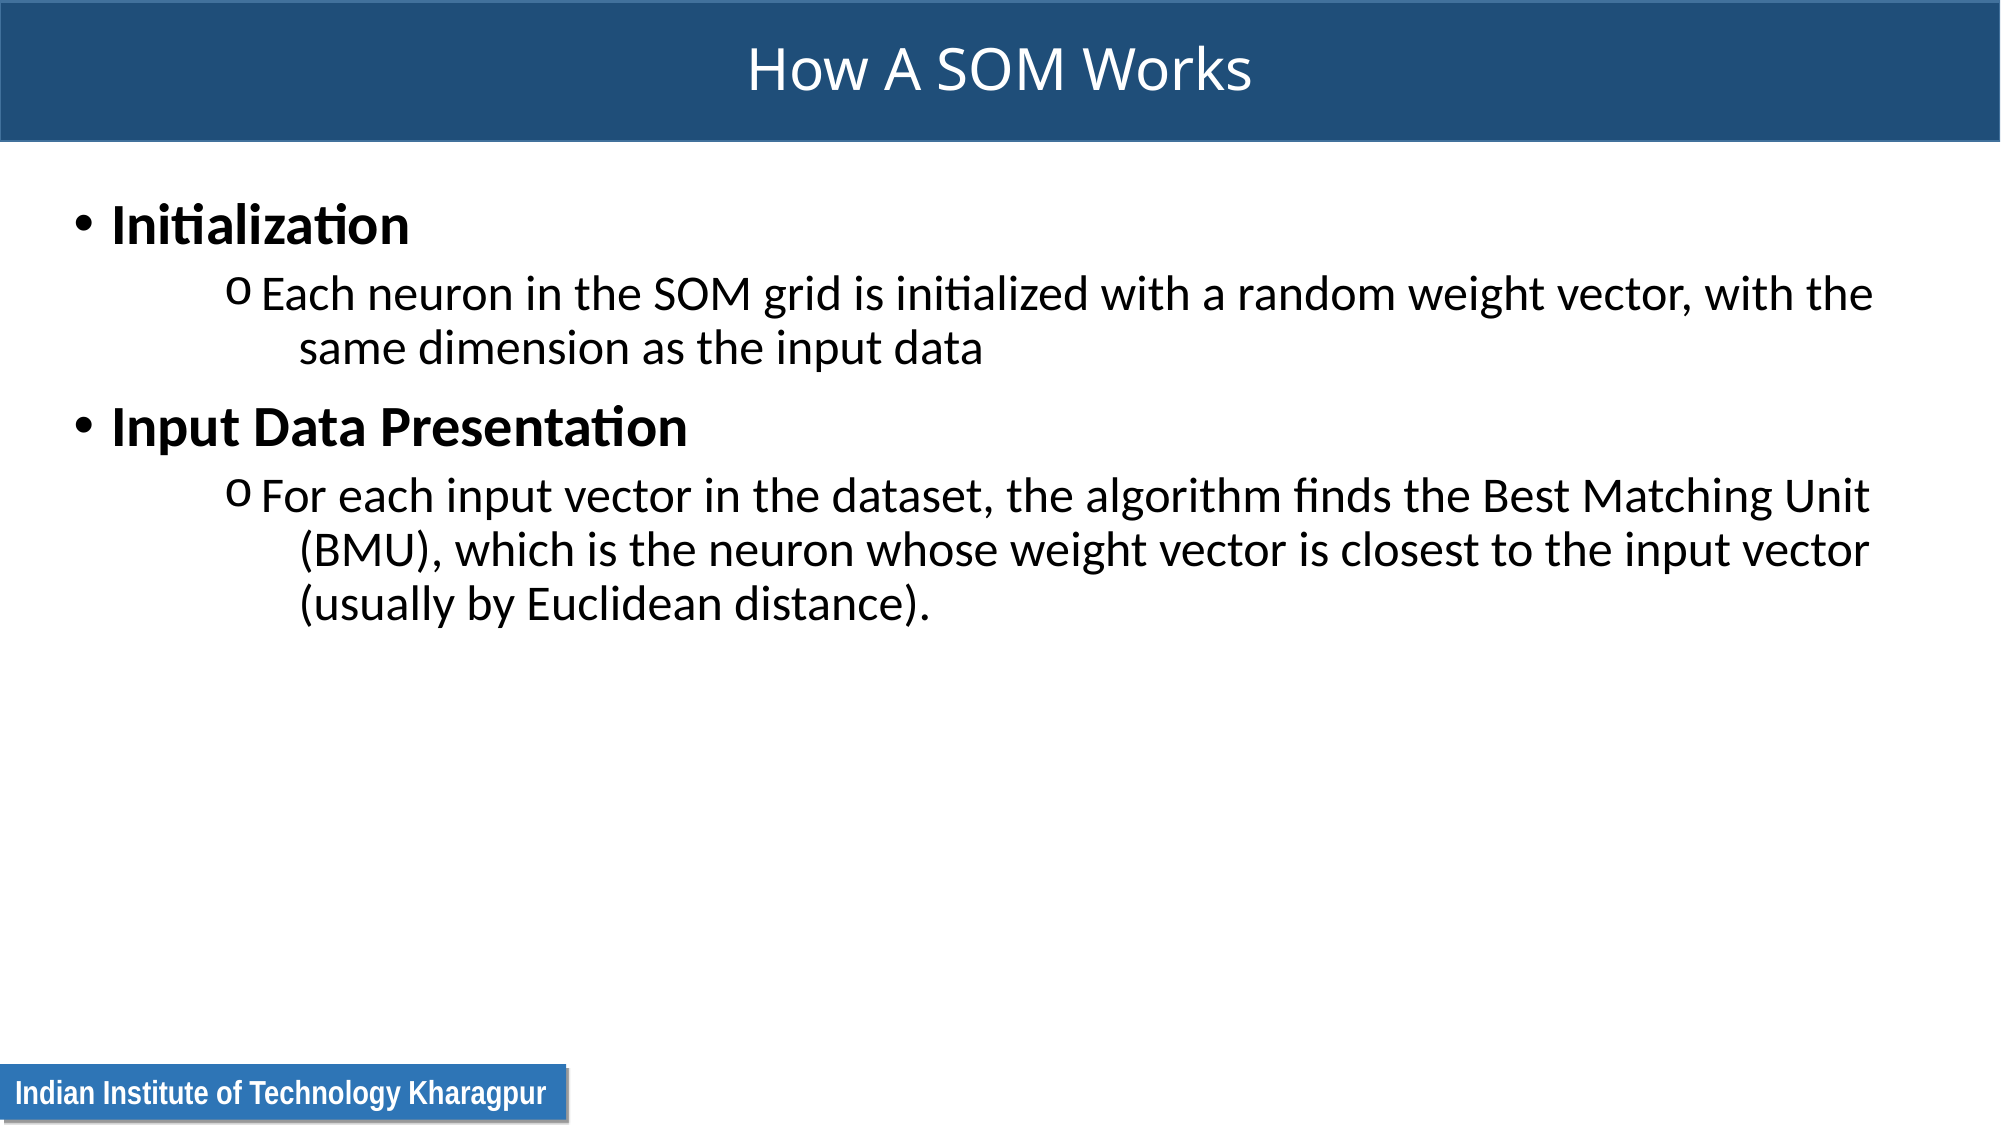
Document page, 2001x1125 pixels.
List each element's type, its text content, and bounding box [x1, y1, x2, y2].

title How A SOM Works [0, 1, 2000, 141]
list Initialization Each neuron in the SOM grid is initialized with a random weight vector, with the same dimension as the input data Input Data Presentation For each input vector in the dataset, the algorithm finds the Best Matching Unit (BMU), which is the neuron whose weight vector is closest to the input vector (usually by Euclidean distance). [58, 186, 1954, 1065]
